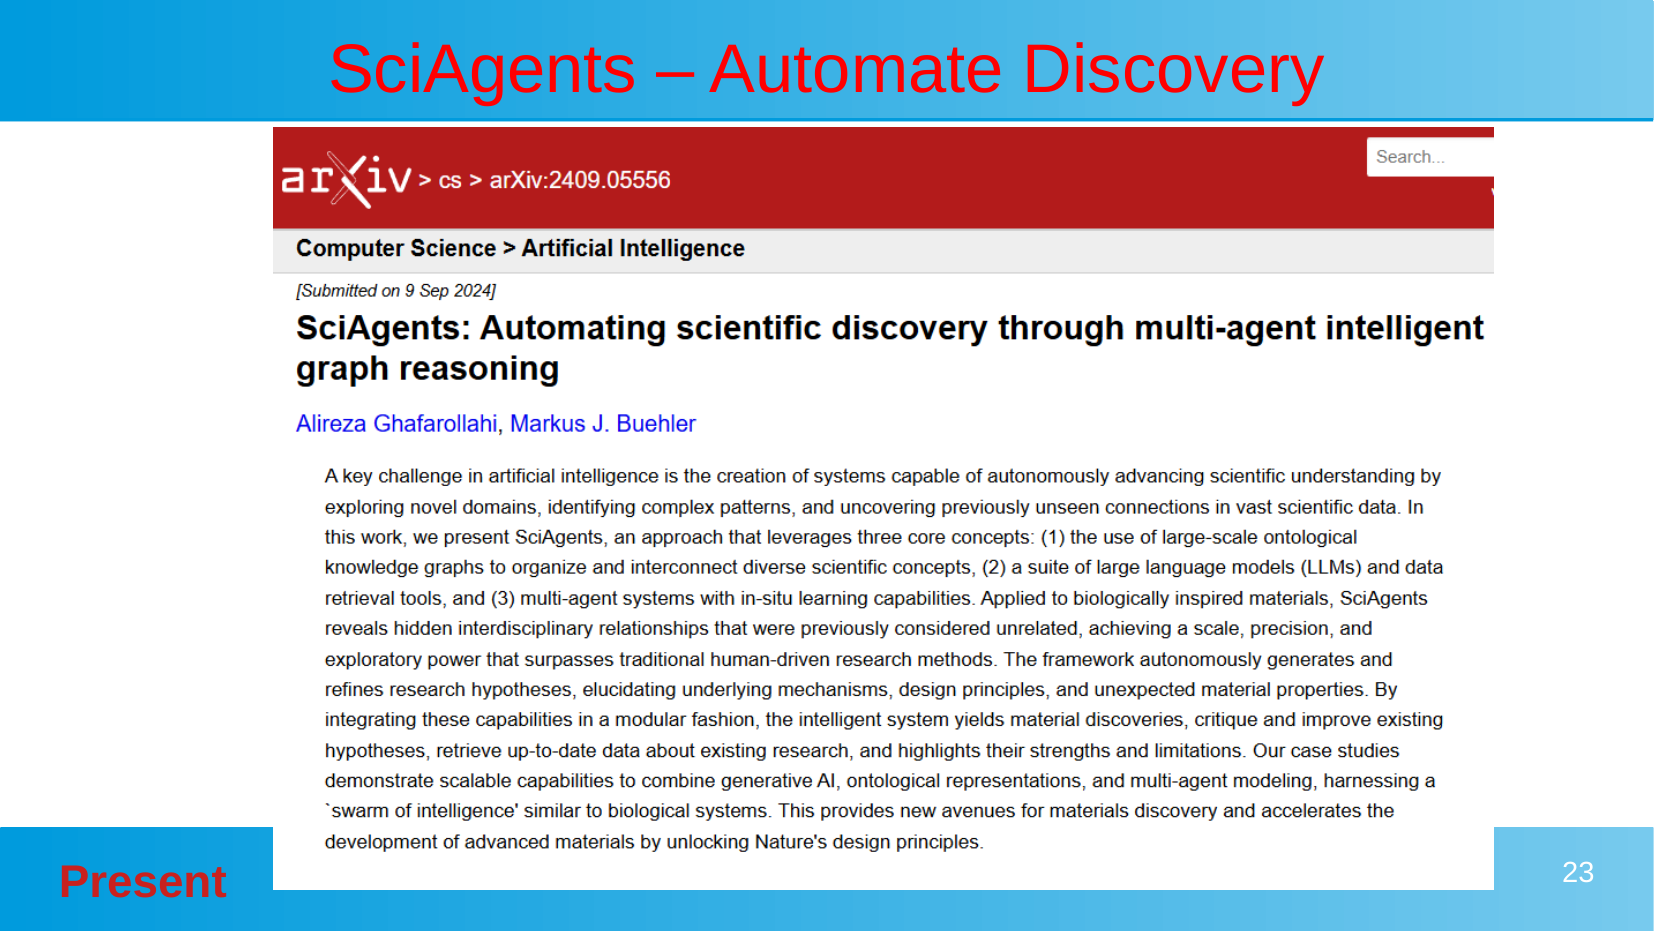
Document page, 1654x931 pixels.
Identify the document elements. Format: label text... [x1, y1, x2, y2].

title SciAgents – Automate Discovery [59, 29, 1595, 108]
picture [273, 127, 1494, 890]
